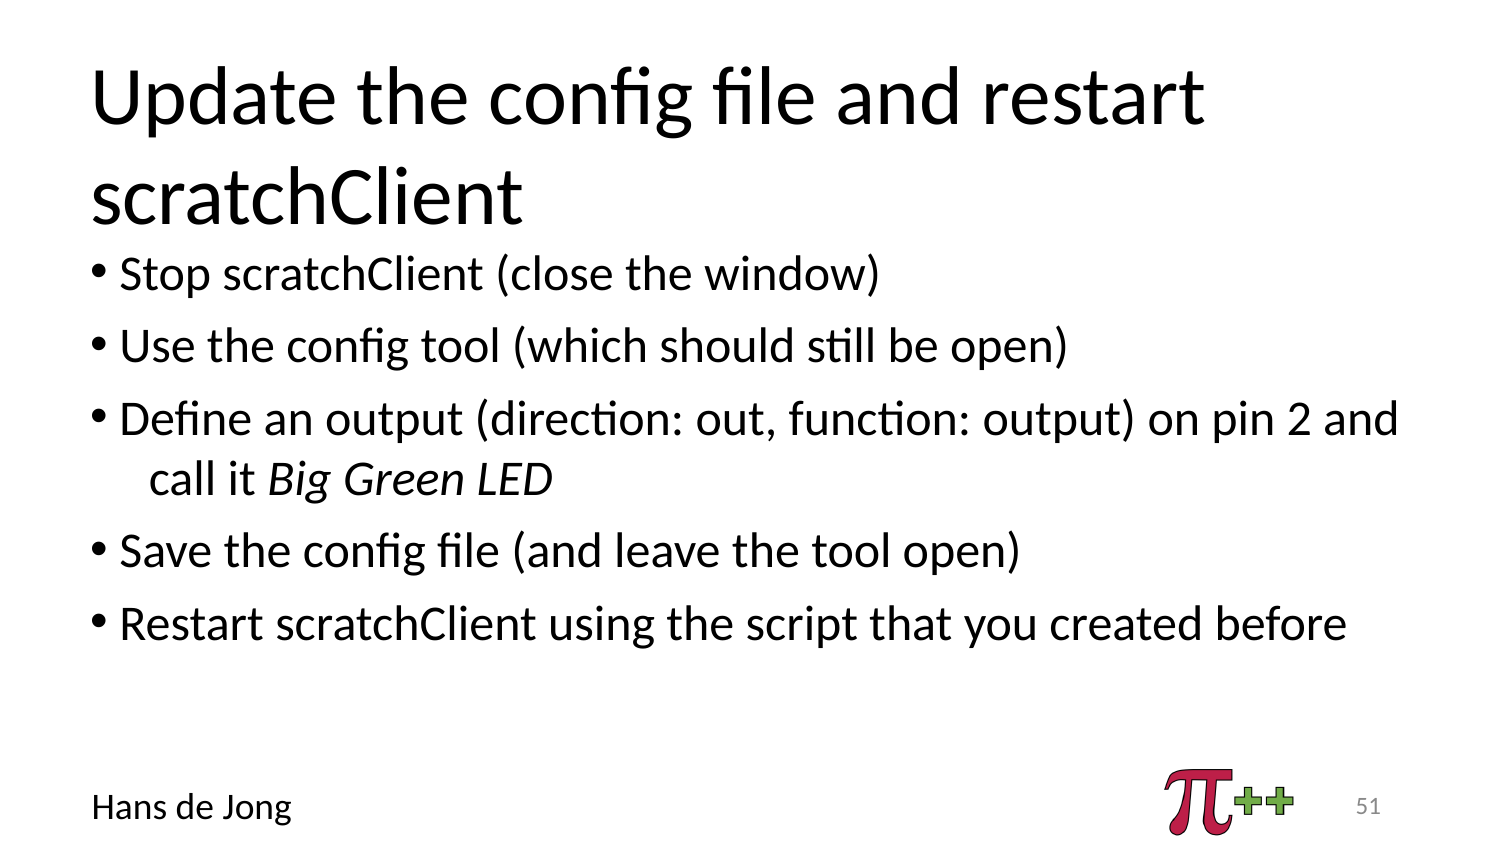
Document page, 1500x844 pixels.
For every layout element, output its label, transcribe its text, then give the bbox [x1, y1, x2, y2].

title Update the config file and restart scratchClient [75, 33, 1426, 210]
text_box 51 [1340, 782, 1426, 827]
list Stop scratchClient (close the window) Use the config tool (which should still be open) Define an output (direction: out, function: output) on pin 2 and call it Big Green LED Save the config file (and leave the tool open) Restart scratchClient using the script that you created before [75, 232, 1426, 754]
